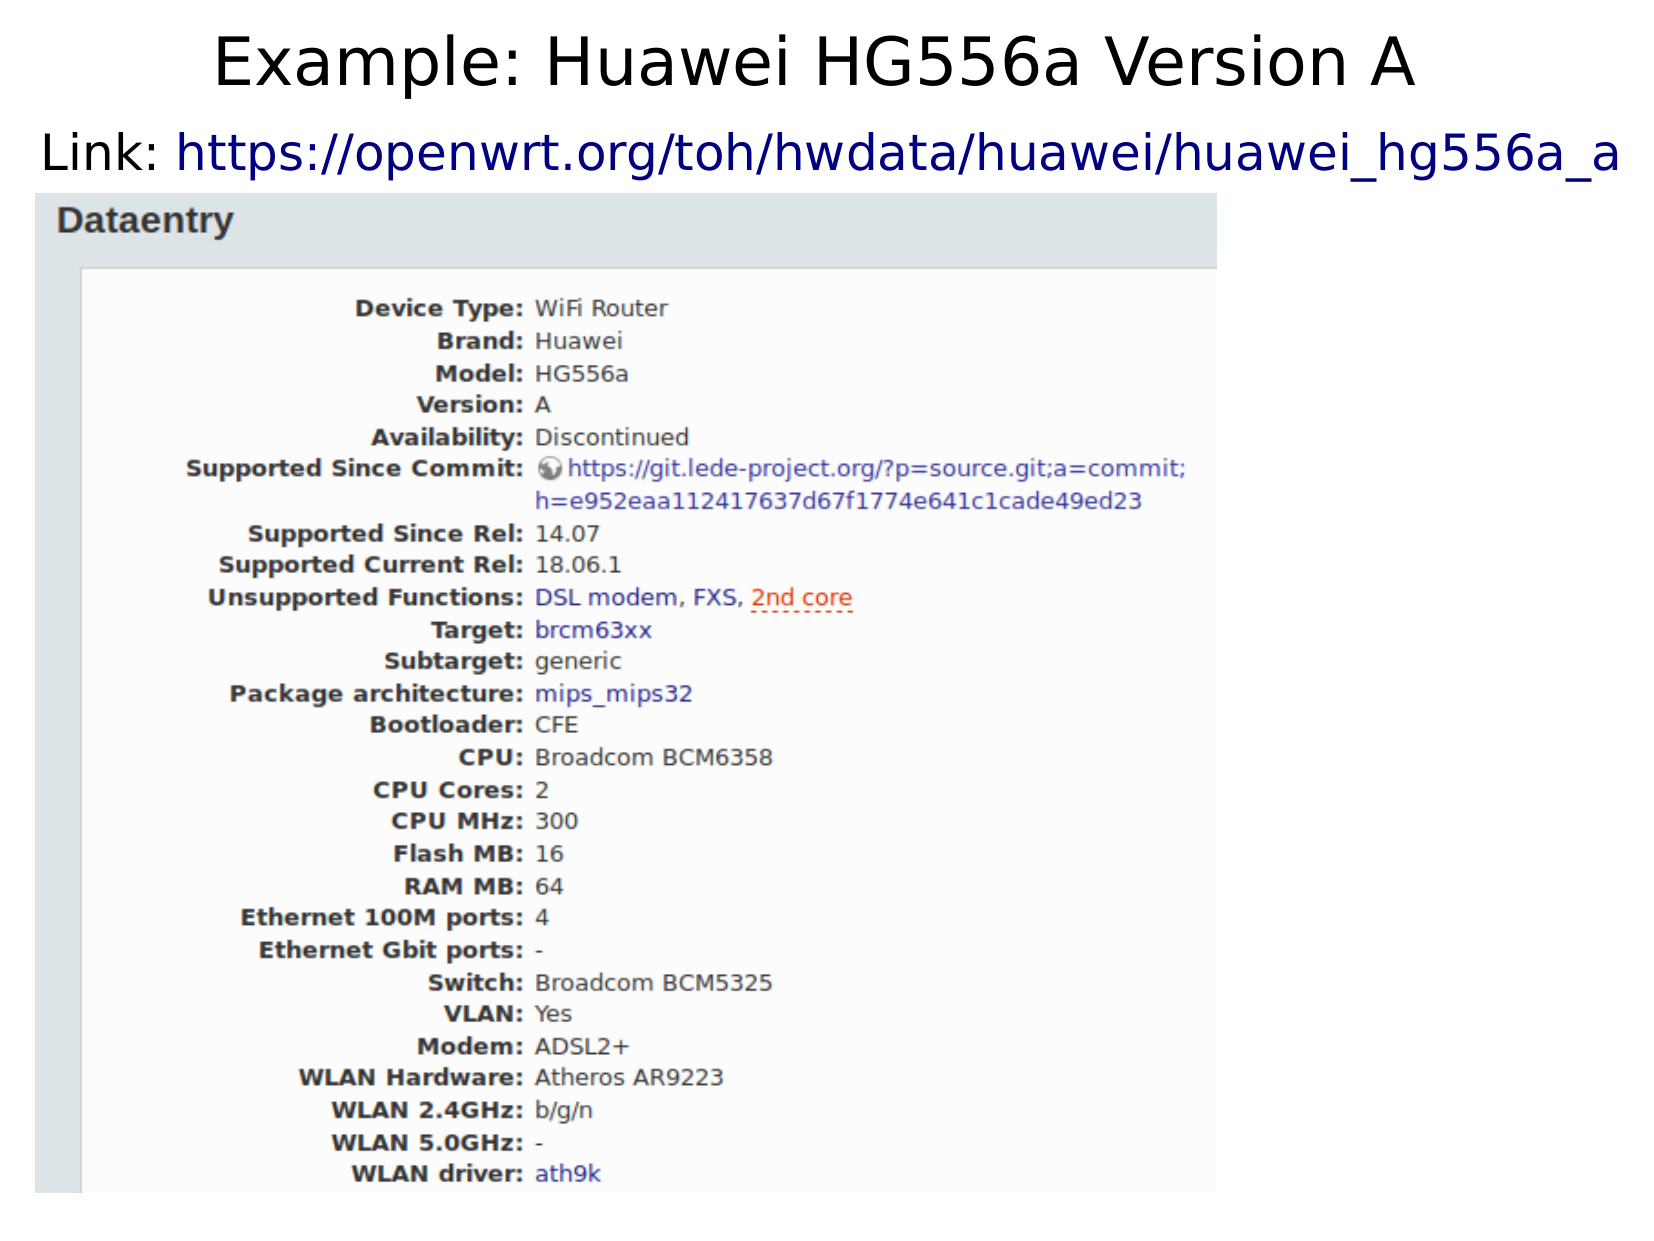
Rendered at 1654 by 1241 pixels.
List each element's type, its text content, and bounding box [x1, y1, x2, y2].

picture [35, 193, 1217, 1193]
text_box Link: https://openwrt.org/toh/hwdata/huawei/huawei_hg556a_a [11, 116, 1642, 249]
title Example: Huawei HG556a Version A [70, 23, 1560, 102]
